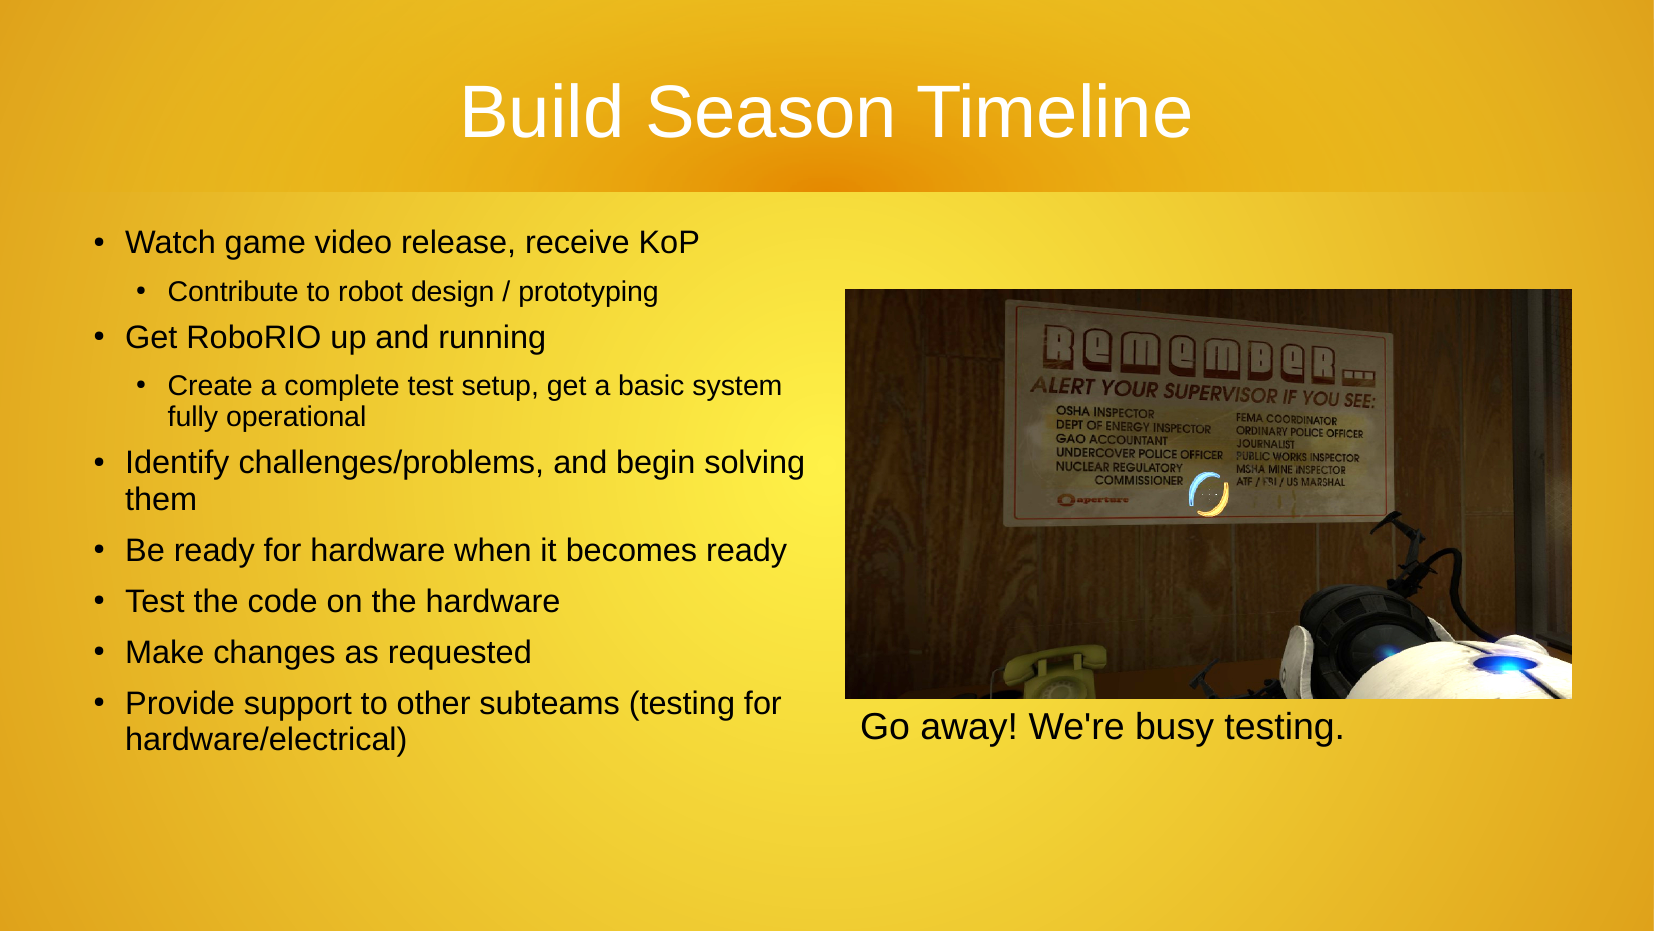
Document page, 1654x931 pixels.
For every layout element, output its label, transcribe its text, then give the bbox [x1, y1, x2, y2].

picture [845, 289, 1572, 699]
list Watch game video release, receive KoP Contribute to robot design / prototyping Get RoboRIO up and running Create a complete test setup, get a basic system fully operational Identify challenges/problems, and begin solving them Be ready for hardware when it becomes ready Test the code on the hardware Make changes as requested Provide support to other subteams (testing for hardware/electrical) [82, 224, 809, 764]
text_box Go away! We're busy testing. [845, 698, 1489, 756]
title Build Season Timeline [82, 35, 1571, 189]
